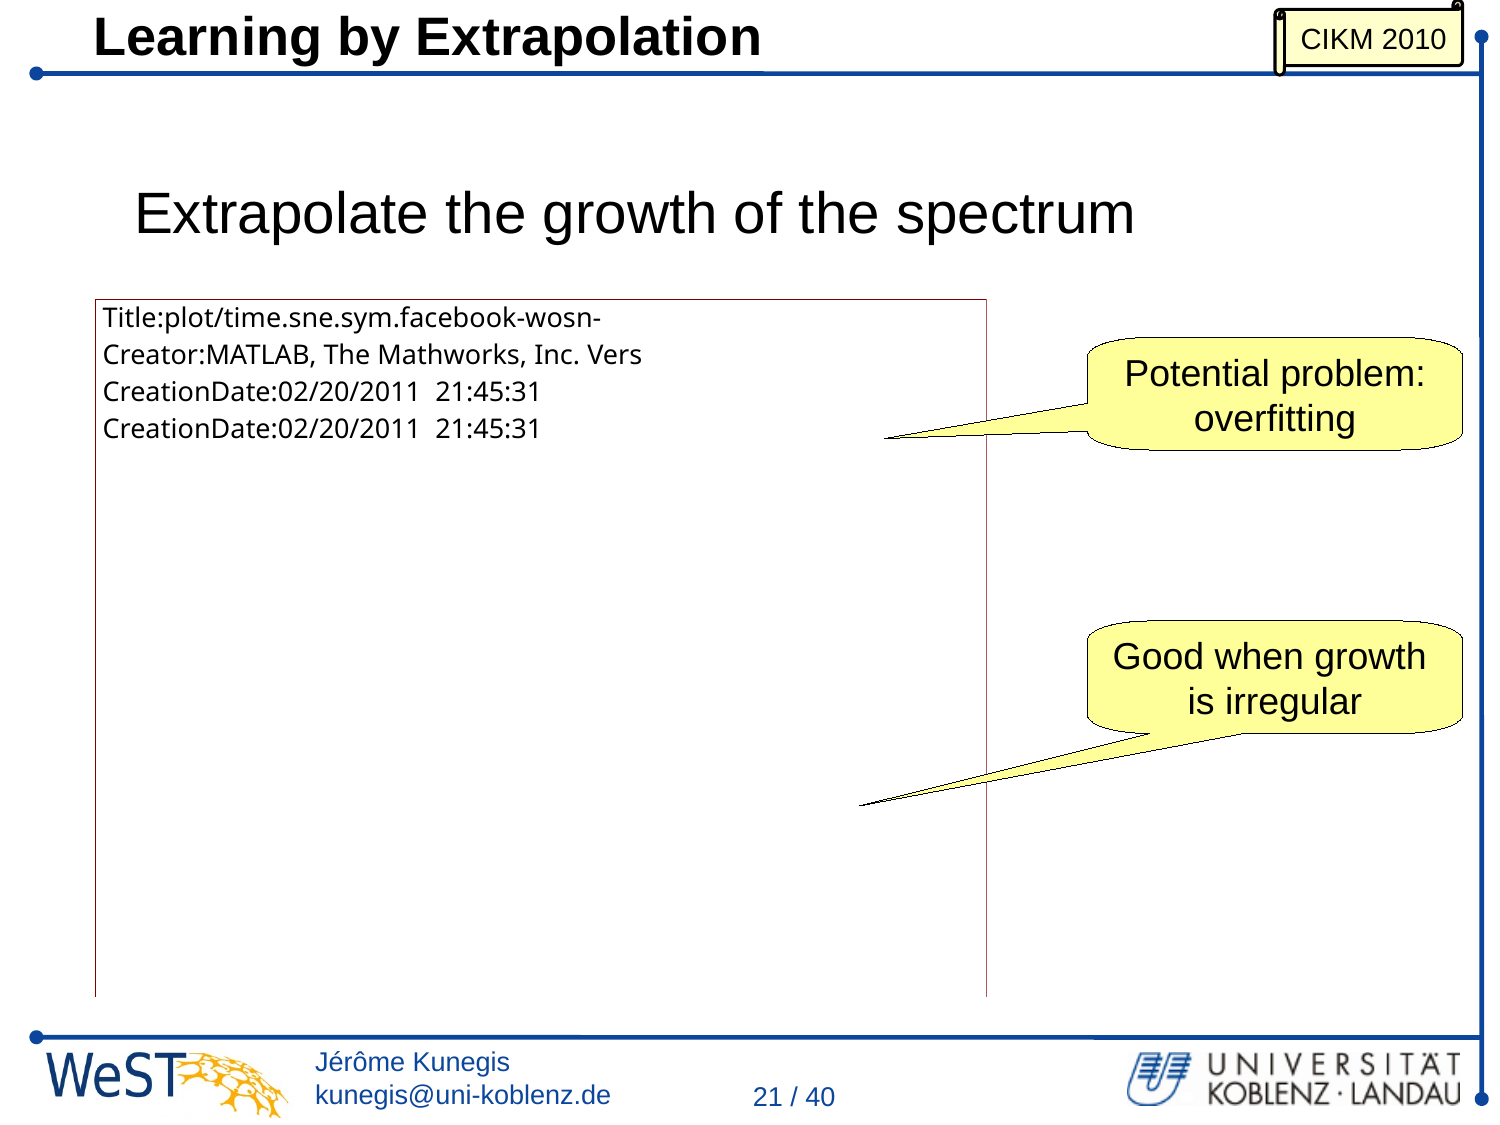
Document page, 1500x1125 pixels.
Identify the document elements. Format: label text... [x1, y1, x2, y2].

picture [1127, 1052, 1460, 1106]
text_box CIKM 2010 [1275, 17, 1285, 76]
text_box Potential problem: overfitting [884, 337, 1463, 451]
text_box Learning by Extrapolation [1284, 0, 1477, 74]
text_box Learning by Extrapolation [78, 0, 1455, 74]
picture [93, 297, 987, 997]
picture [41, 1046, 302, 1118]
text_box CIKM 2010 [1275, 7, 1463, 66]
text_box Good when growth is irregular [859, 620, 1463, 806]
text_box Extrapolate the growth of the spectrum [119, 168, 1153, 253]
